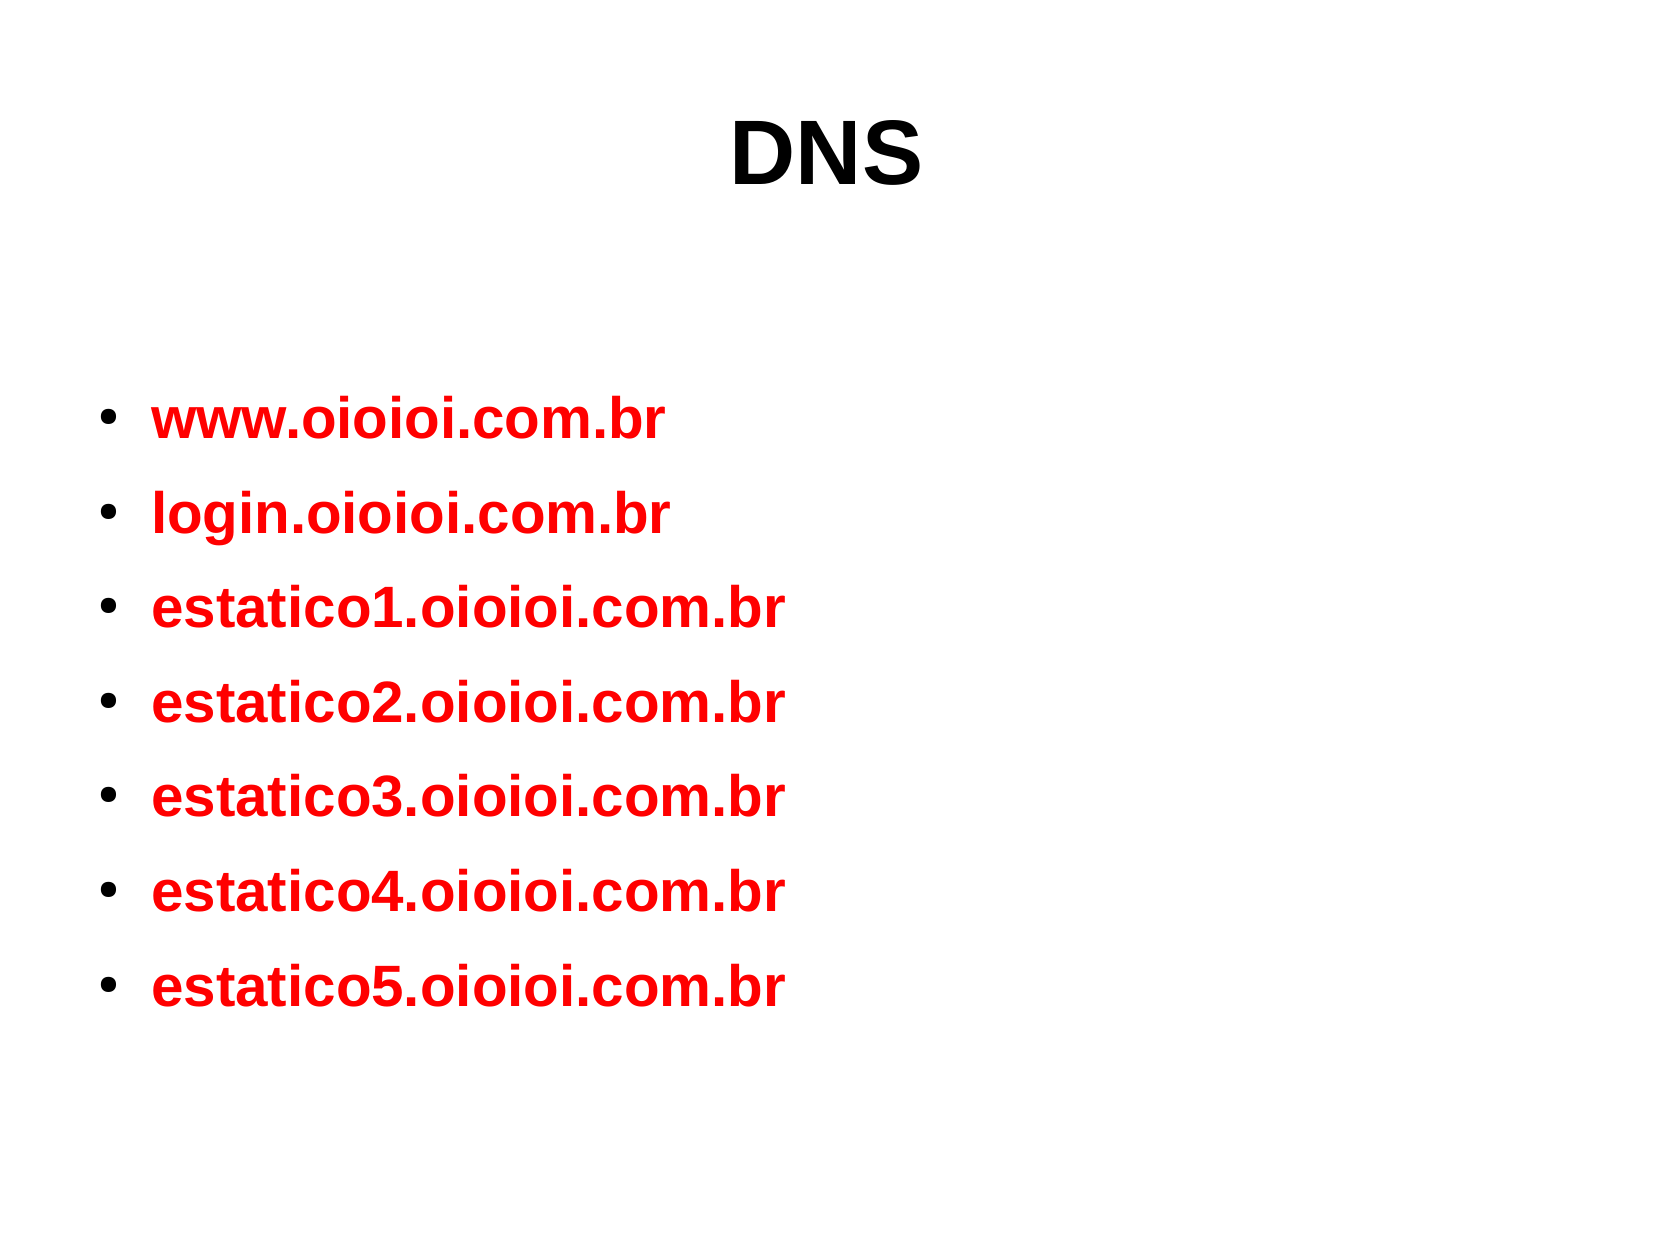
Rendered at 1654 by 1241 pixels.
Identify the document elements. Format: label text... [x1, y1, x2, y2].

title DNS [82, 49, 1571, 257]
list www.oioioi.com.br login.oioioi.com.br estatico1.oioioi.com.br estatico2.oioioi.com.br estatico3.oioioi.com.br estatico4.oioioi.com.br estatico5.oioioi.com.br [80, 342, 1536, 1062]
